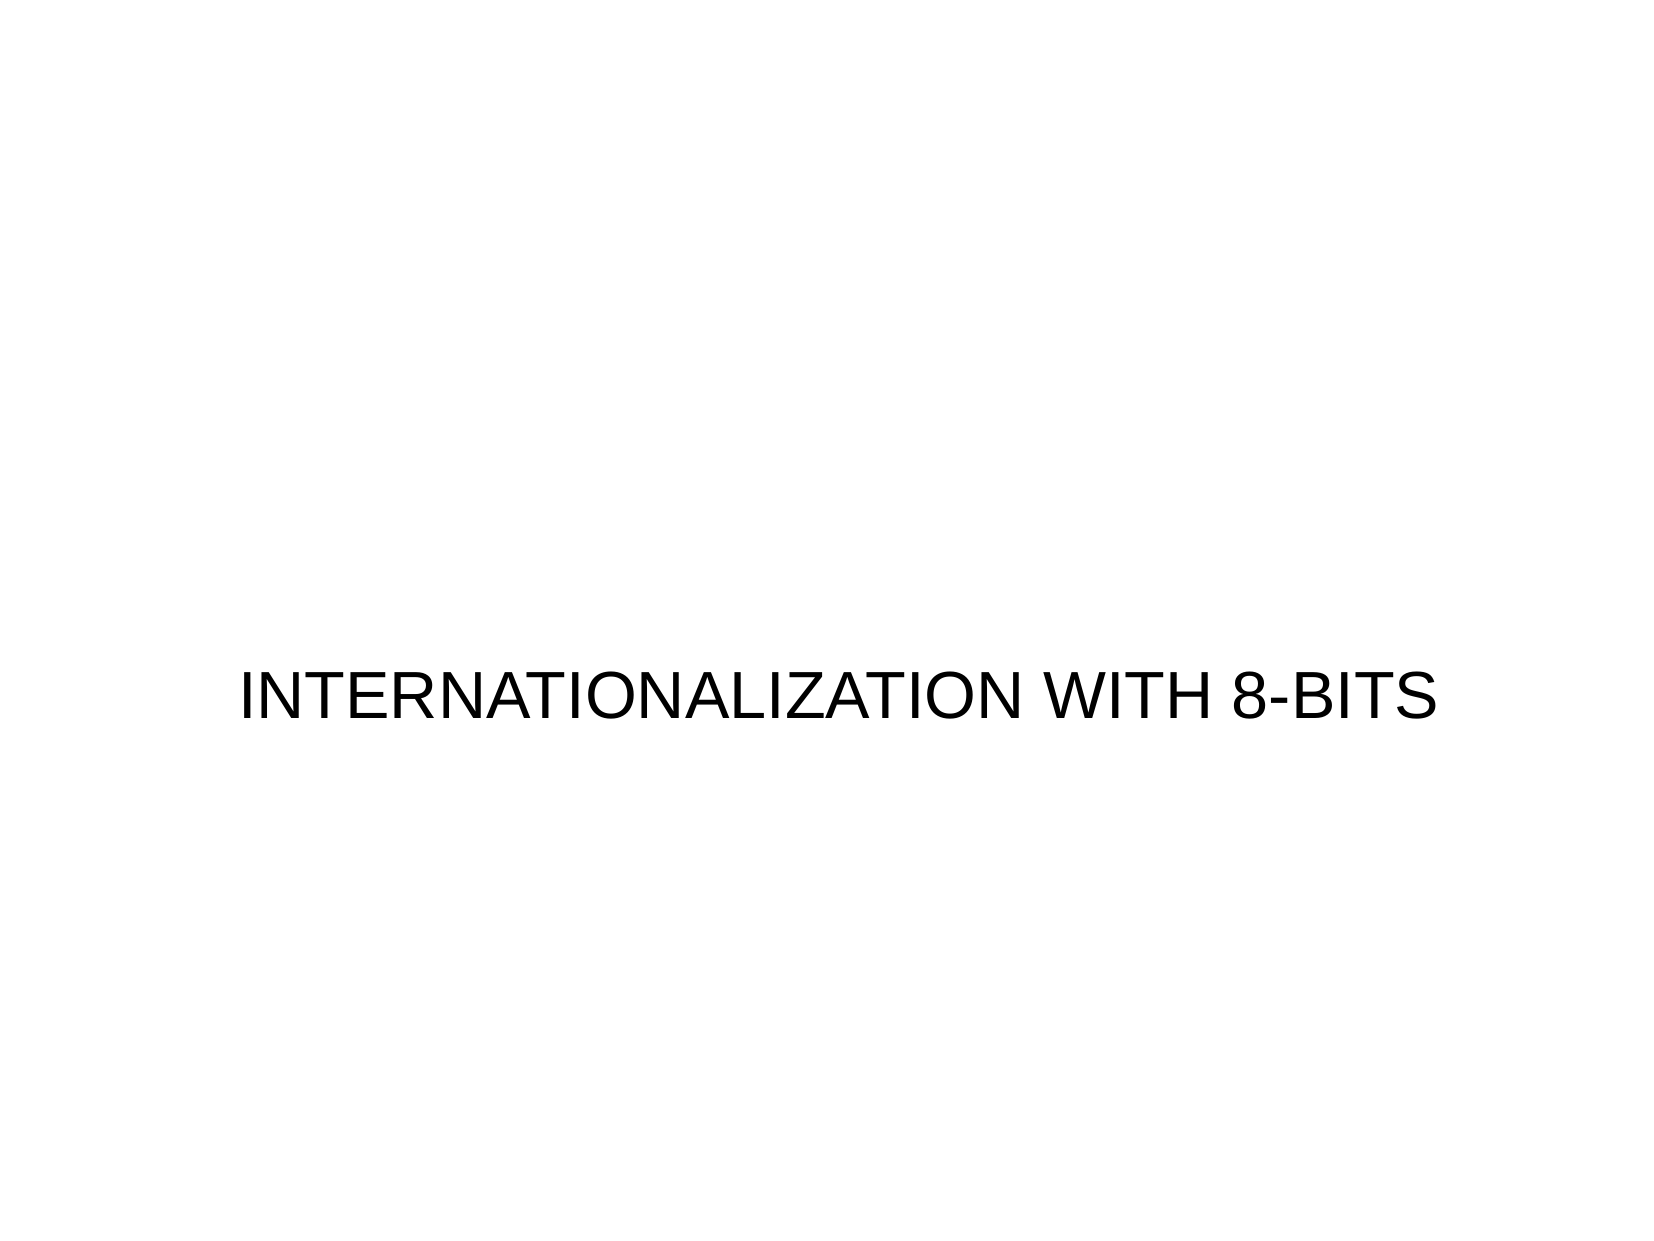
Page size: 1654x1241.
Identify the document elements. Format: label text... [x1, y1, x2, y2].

subtitle INTERNATIONALIZATION WITH 8-BITS [25, 233, 1654, 1158]
